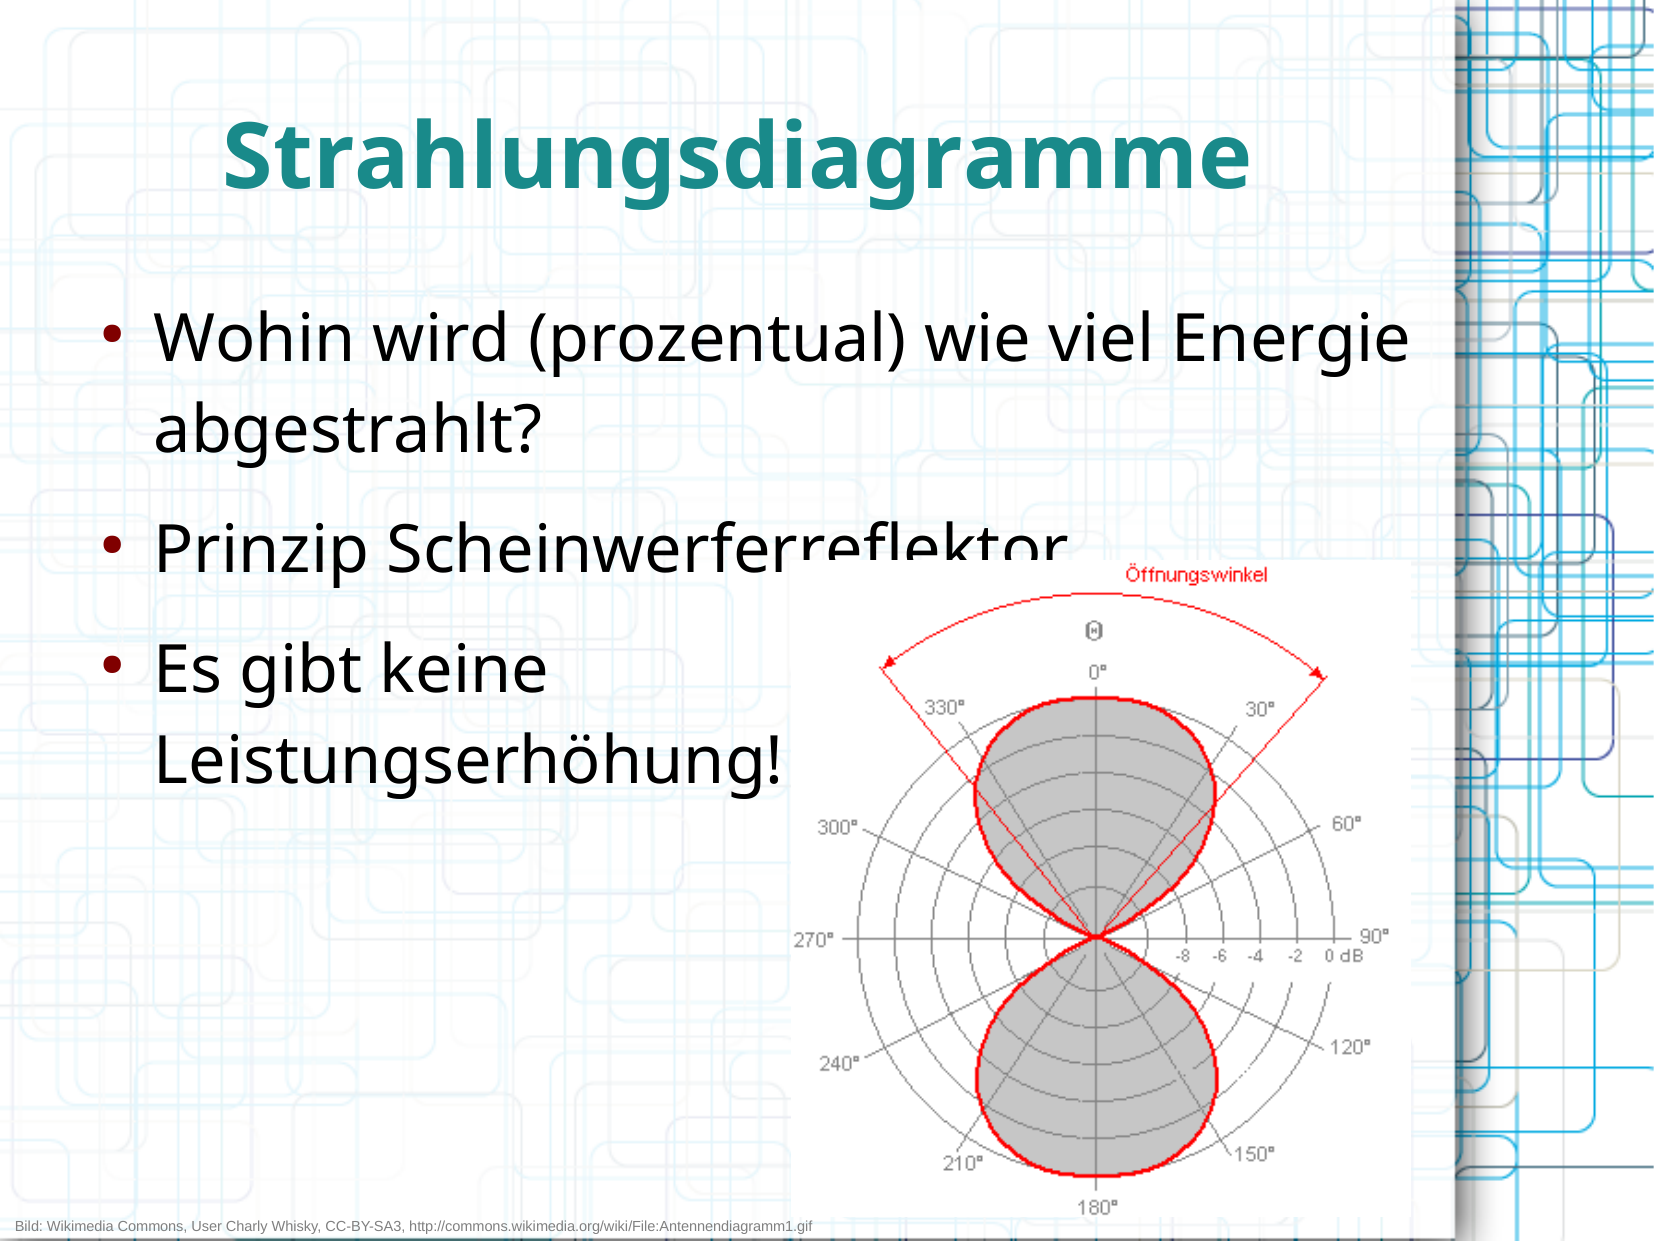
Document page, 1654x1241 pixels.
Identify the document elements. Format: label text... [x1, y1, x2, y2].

text_box Bild: Wikimedia Commons, User Charly Whisky, CC-BY-SA3, http://commons.wikimedia.org/wiki/File:Antennendiagramm1.gif [0, 1210, 828, 1241]
title Strahlungsdiagramme [59, 49, 1418, 257]
picture [0, 0, 1654, 1241]
list Wohin wird (prozentual) wie viel Energie abgestrahlt? Prinzip Scheinwerferreflektor Es gibt keine Leistungserhöhung! [82, 290, 1418, 1010]
